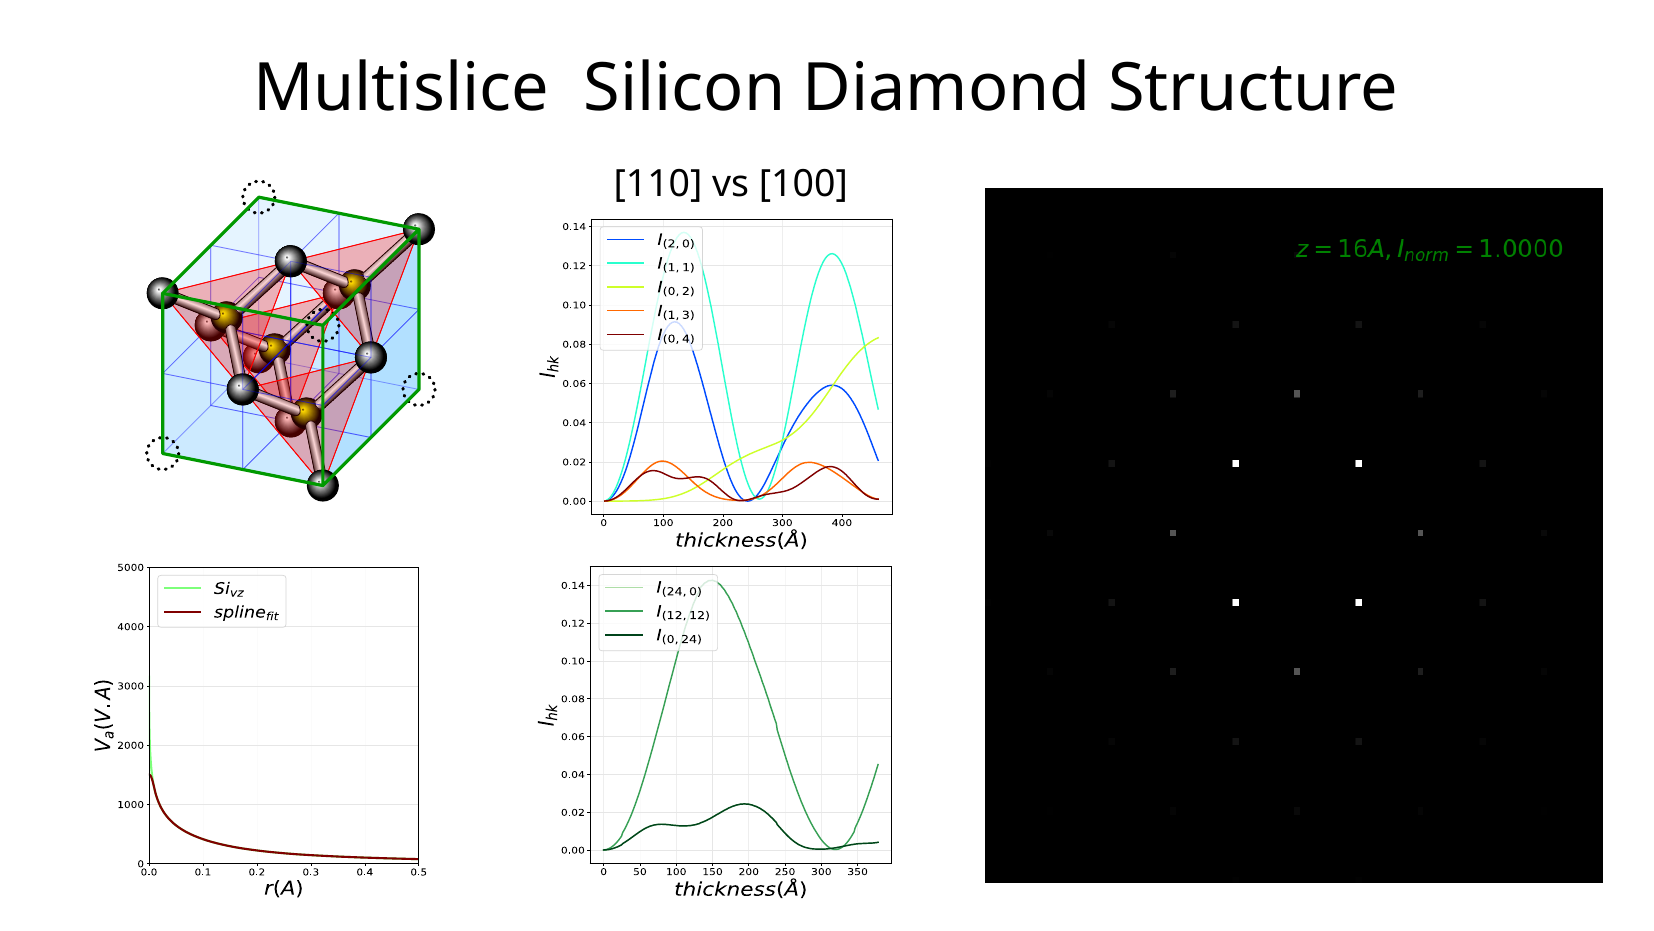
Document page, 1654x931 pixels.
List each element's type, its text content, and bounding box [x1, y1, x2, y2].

picture [985, 188, 1603, 883]
title [110] vs [100] [578, 175, 883, 207]
picture [534, 193, 904, 904]
title Multislice Silicon Diamond Structure [0, 0, 1654, 175]
picture [144, 179, 438, 502]
picture [76, 539, 438, 911]
